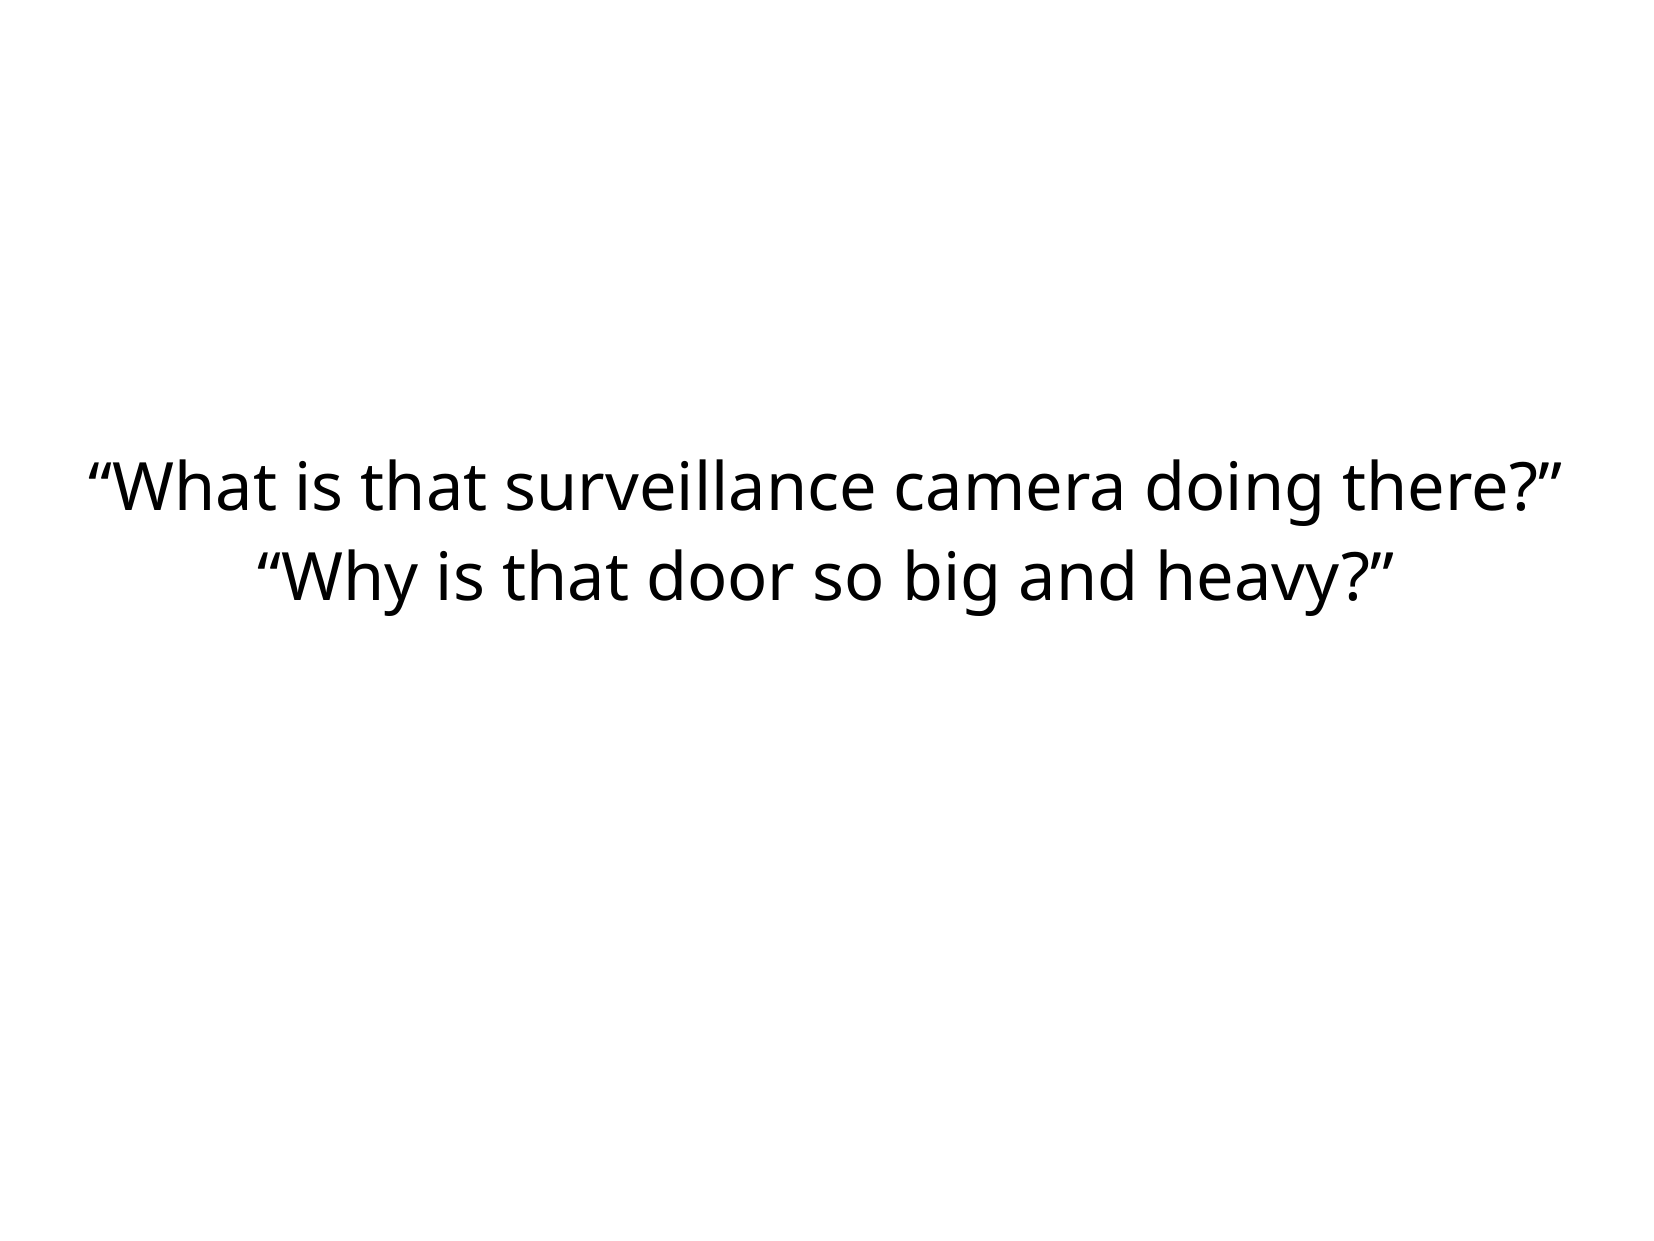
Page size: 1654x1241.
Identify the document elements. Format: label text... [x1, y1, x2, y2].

subtitle “What is that surveillance camera doing there?” “Why is that door so big and heavy?” [82, 49, 1571, 1010]
